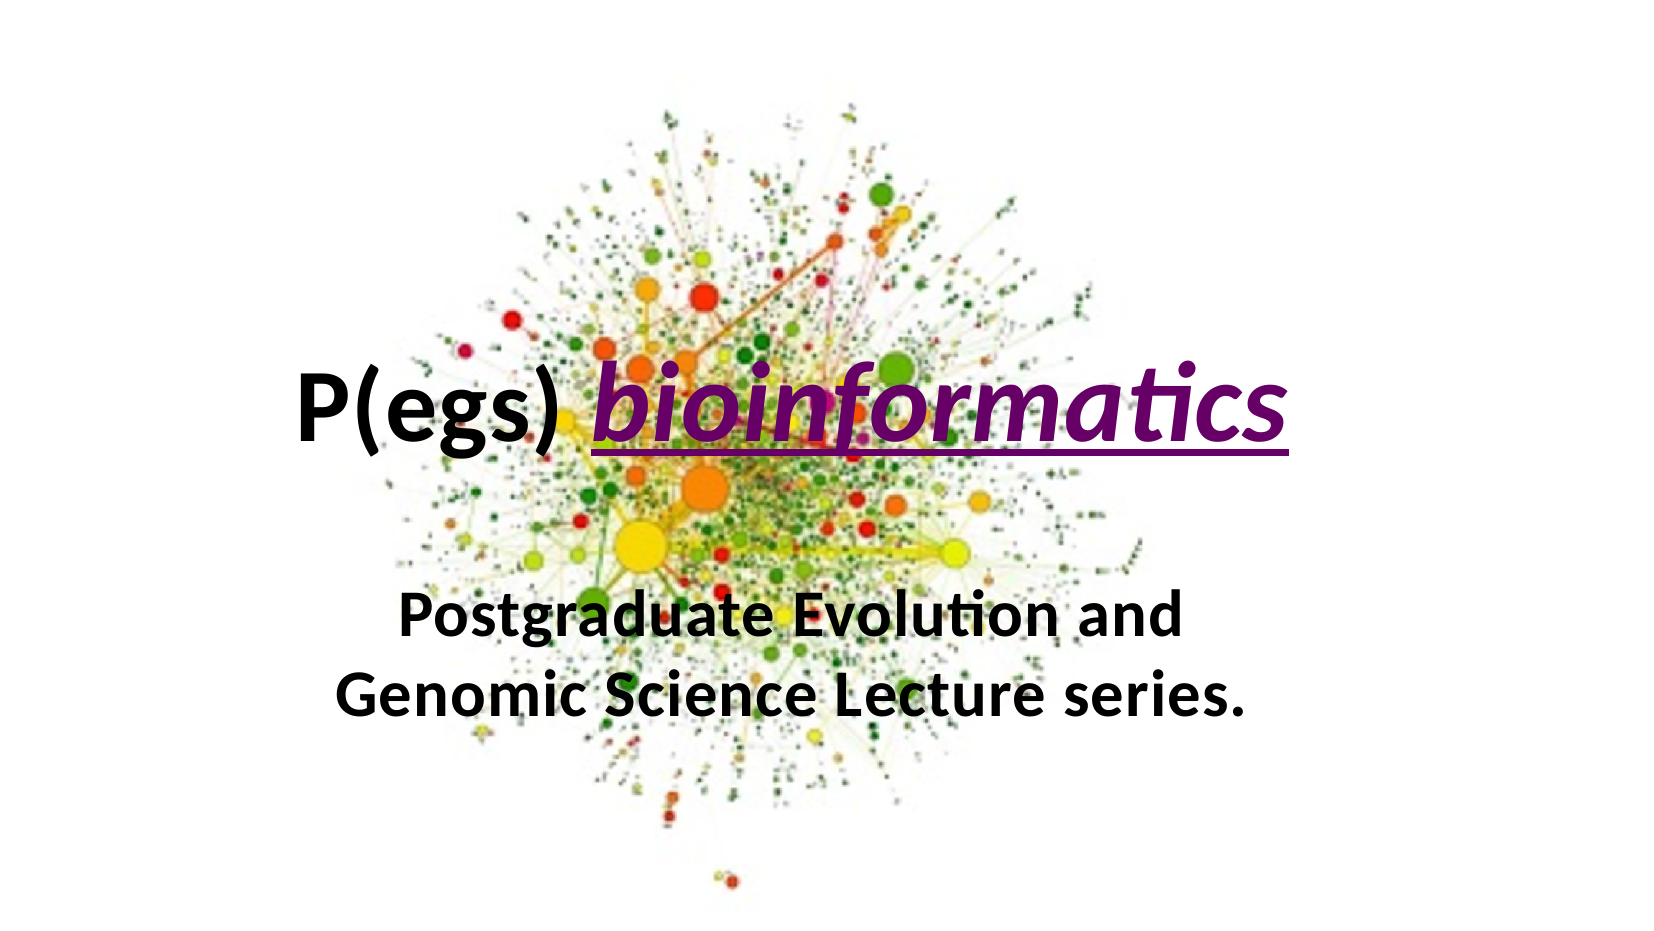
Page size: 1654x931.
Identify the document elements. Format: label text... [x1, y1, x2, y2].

picture [290, 851, 1299, 913]
title P(egs) bioinformatics [154, 274, 1430, 516]
text_box Postgraduate Evolution and Genomic Science Lecture series. [267, 562, 1318, 851]
picture [290, 516, 1299, 562]
picture [290, 11, 1299, 274]
